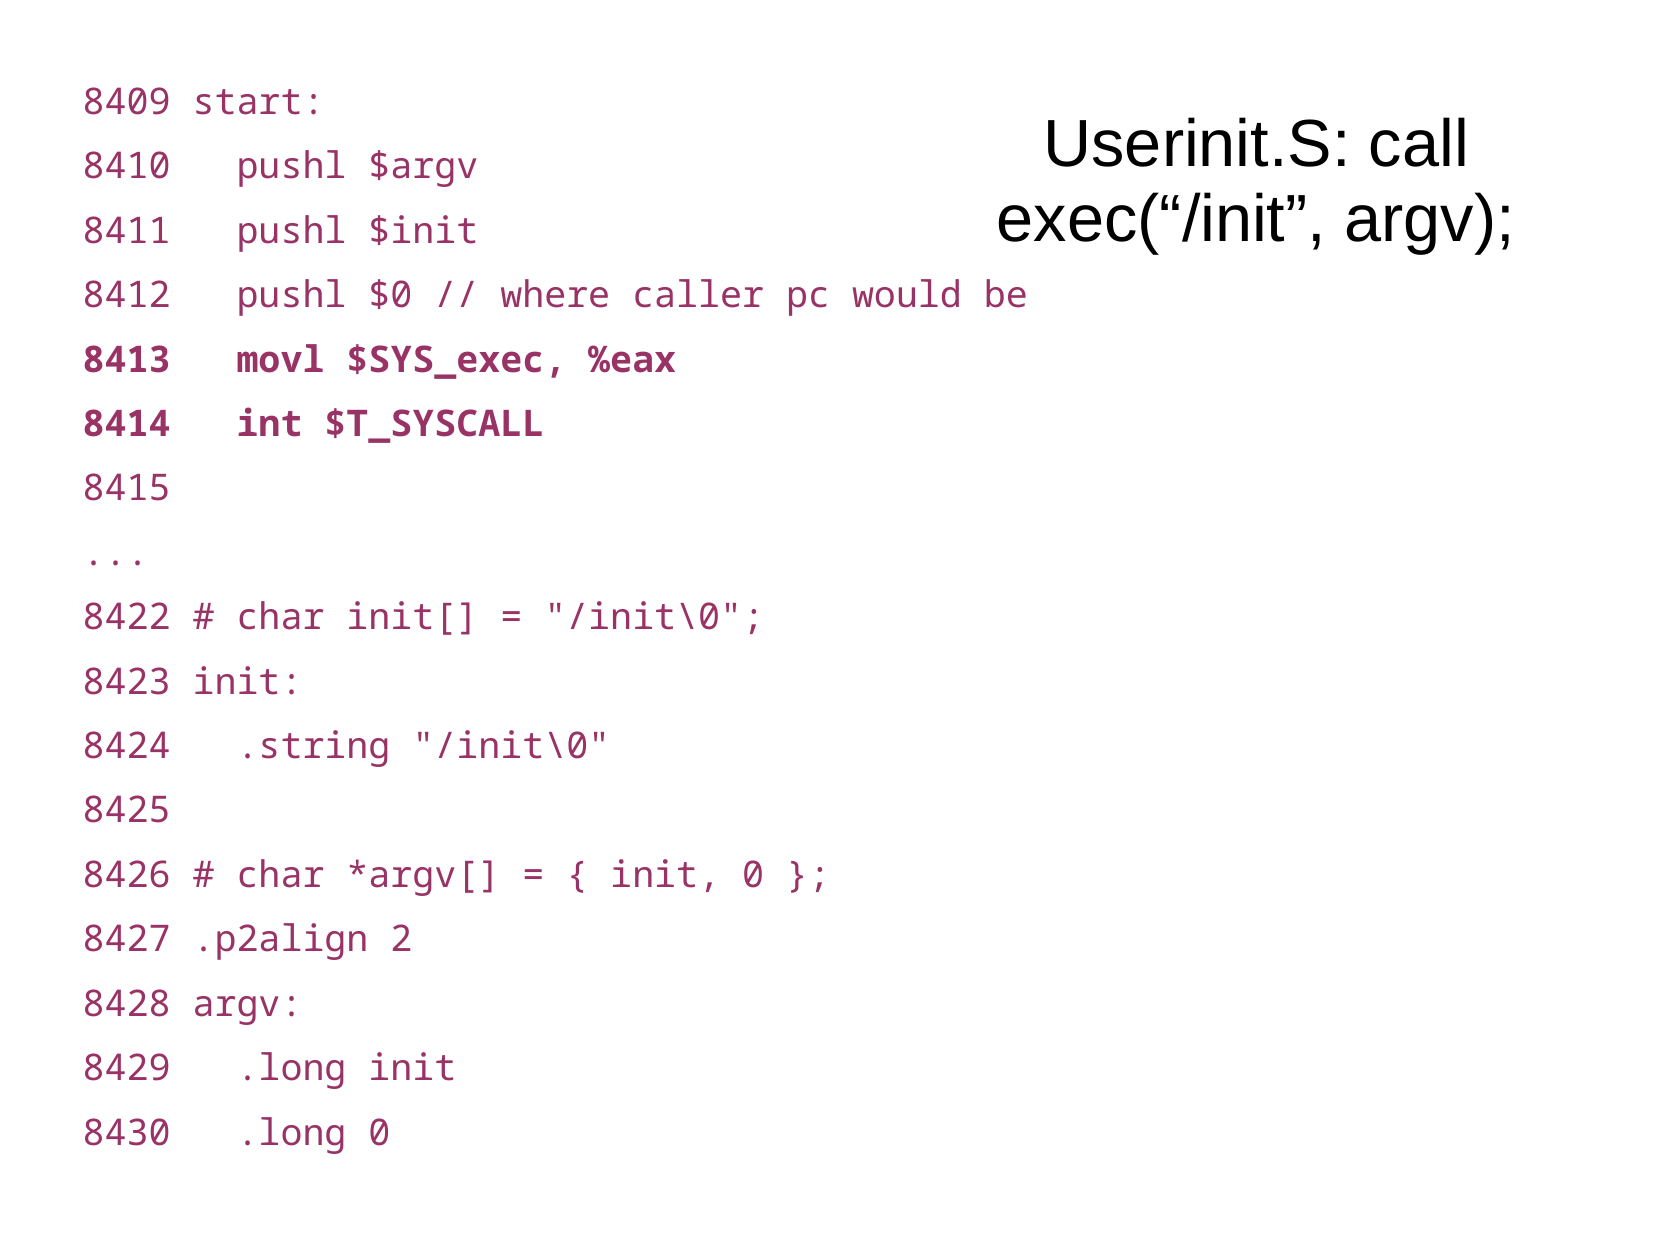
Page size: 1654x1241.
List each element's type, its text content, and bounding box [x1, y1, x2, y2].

list 8409 start: 8410 pushl $argv 8411 pushl $init 8412 pushl $0 // where caller pc would be 8413 movl $SYS_exec, %eax 8414 int $T_SYSCALL 8415 ... 8422 # char init[] = "/init\0"; 8423 init: 8424 .string "/init\0" 8425 8426 # char *argv[] = { init, 0 }; 8427 .p2align 2 8428 argv: 8429 .long init 8430 .long 0 [82, 75, 1463, 1163]
list Userinit.S: call exec(“/init”, argv); [900, 105, 1613, 301]
